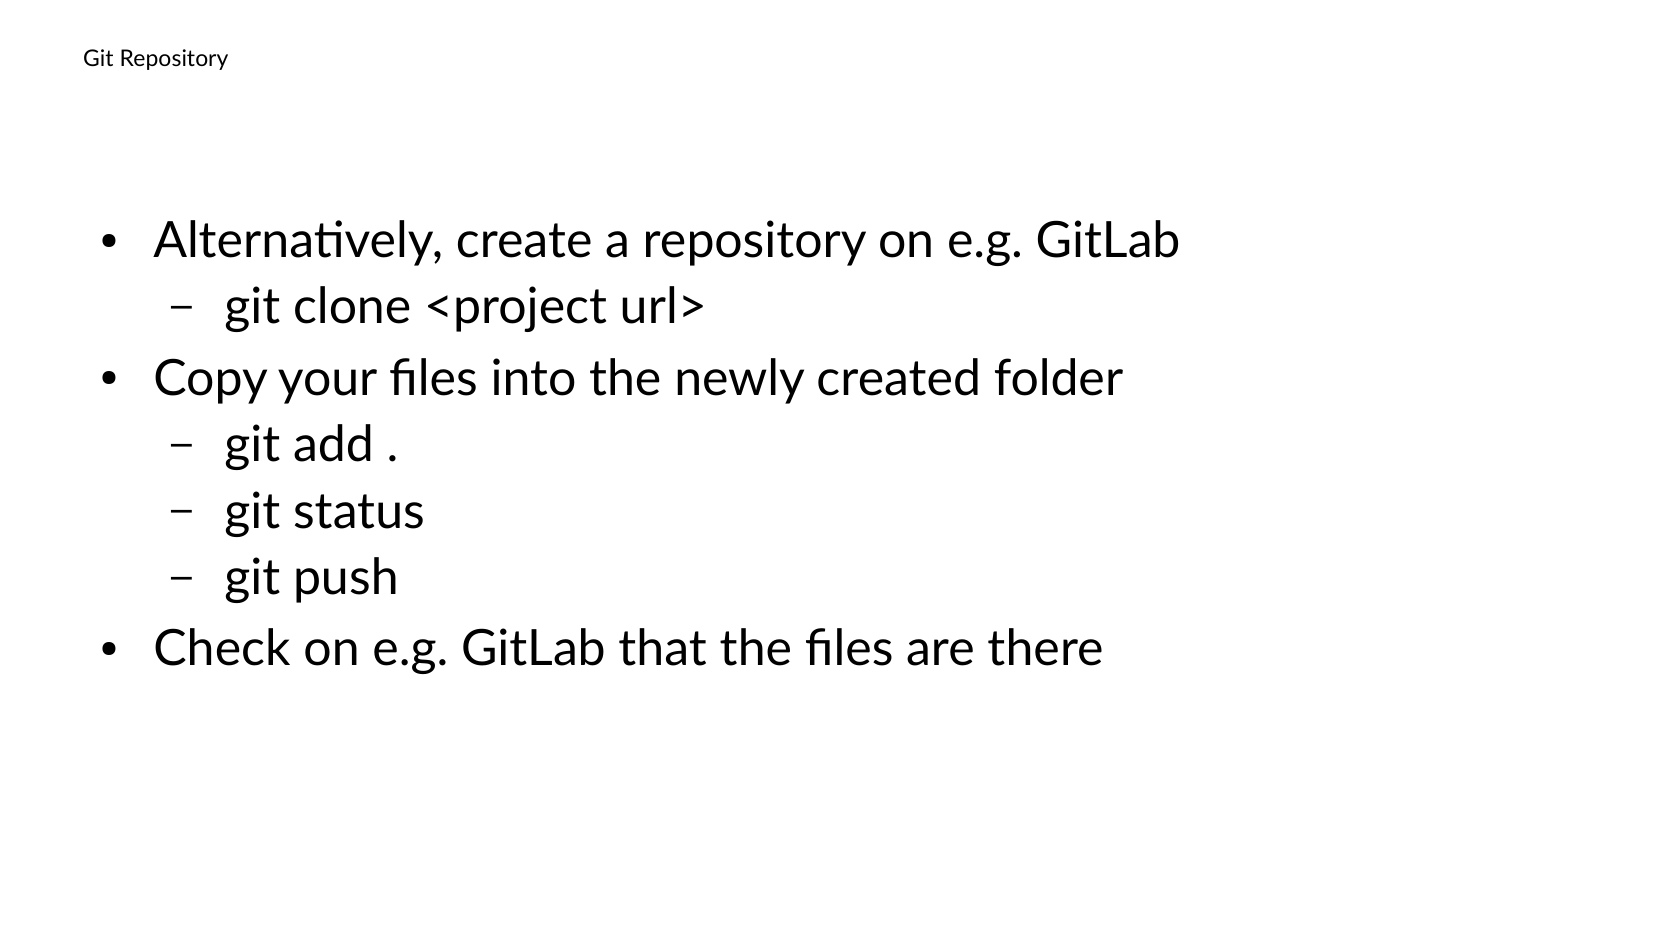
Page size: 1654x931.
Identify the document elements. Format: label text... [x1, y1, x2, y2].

title Git Repository [83, 0, 1571, 119]
list Alternatively, create a repository on e.g. GitLab git clone <project url> Copy your files into the newly created folder git add . git status git push Check on e.g. GitLab that the files are there [82, 217, 1571, 839]
